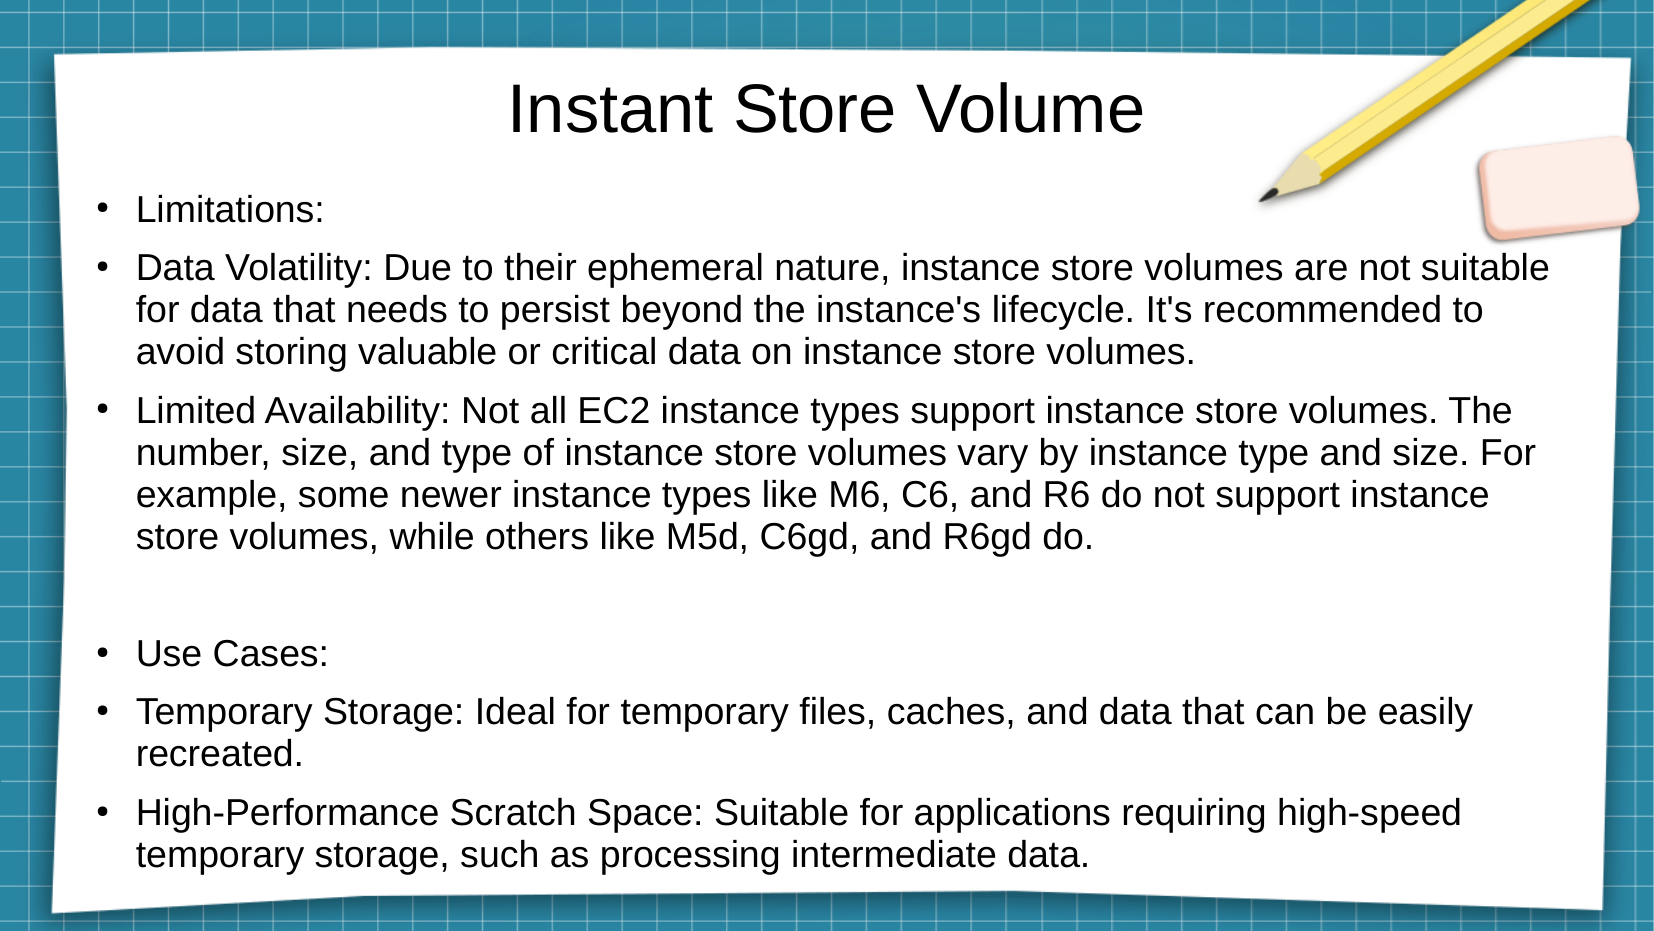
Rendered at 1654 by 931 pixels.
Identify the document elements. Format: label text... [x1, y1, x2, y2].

picture [0, 0, 1654, 931]
list Limitations: Data Volatility: Due to their ephemeral nature, instance store volumes are not suitable for data that needs to persist beyond the instance's lifecycle. It's recommended to avoid storing valuable or critical data on instance store volumes. Limited Availability: Not all EC2 instance types support instance store volumes. The number, size, and type of instance store volumes vary by instance type and size. For example, some newer instance types like M6, C6, and R6 do not support instance store volumes, while others like M5d, C6gd, and R6gd do. Use Cases: Temporary Storage: Ideal for temporary files, caches, and data that can be easily recreated. High-Performance Scratch Space: Suitable for applications requiring high-speed temporary storage, such as processing intermediate data. [82, 188, 1571, 883]
title Instant Store Volume [82, 31, 1571, 187]
